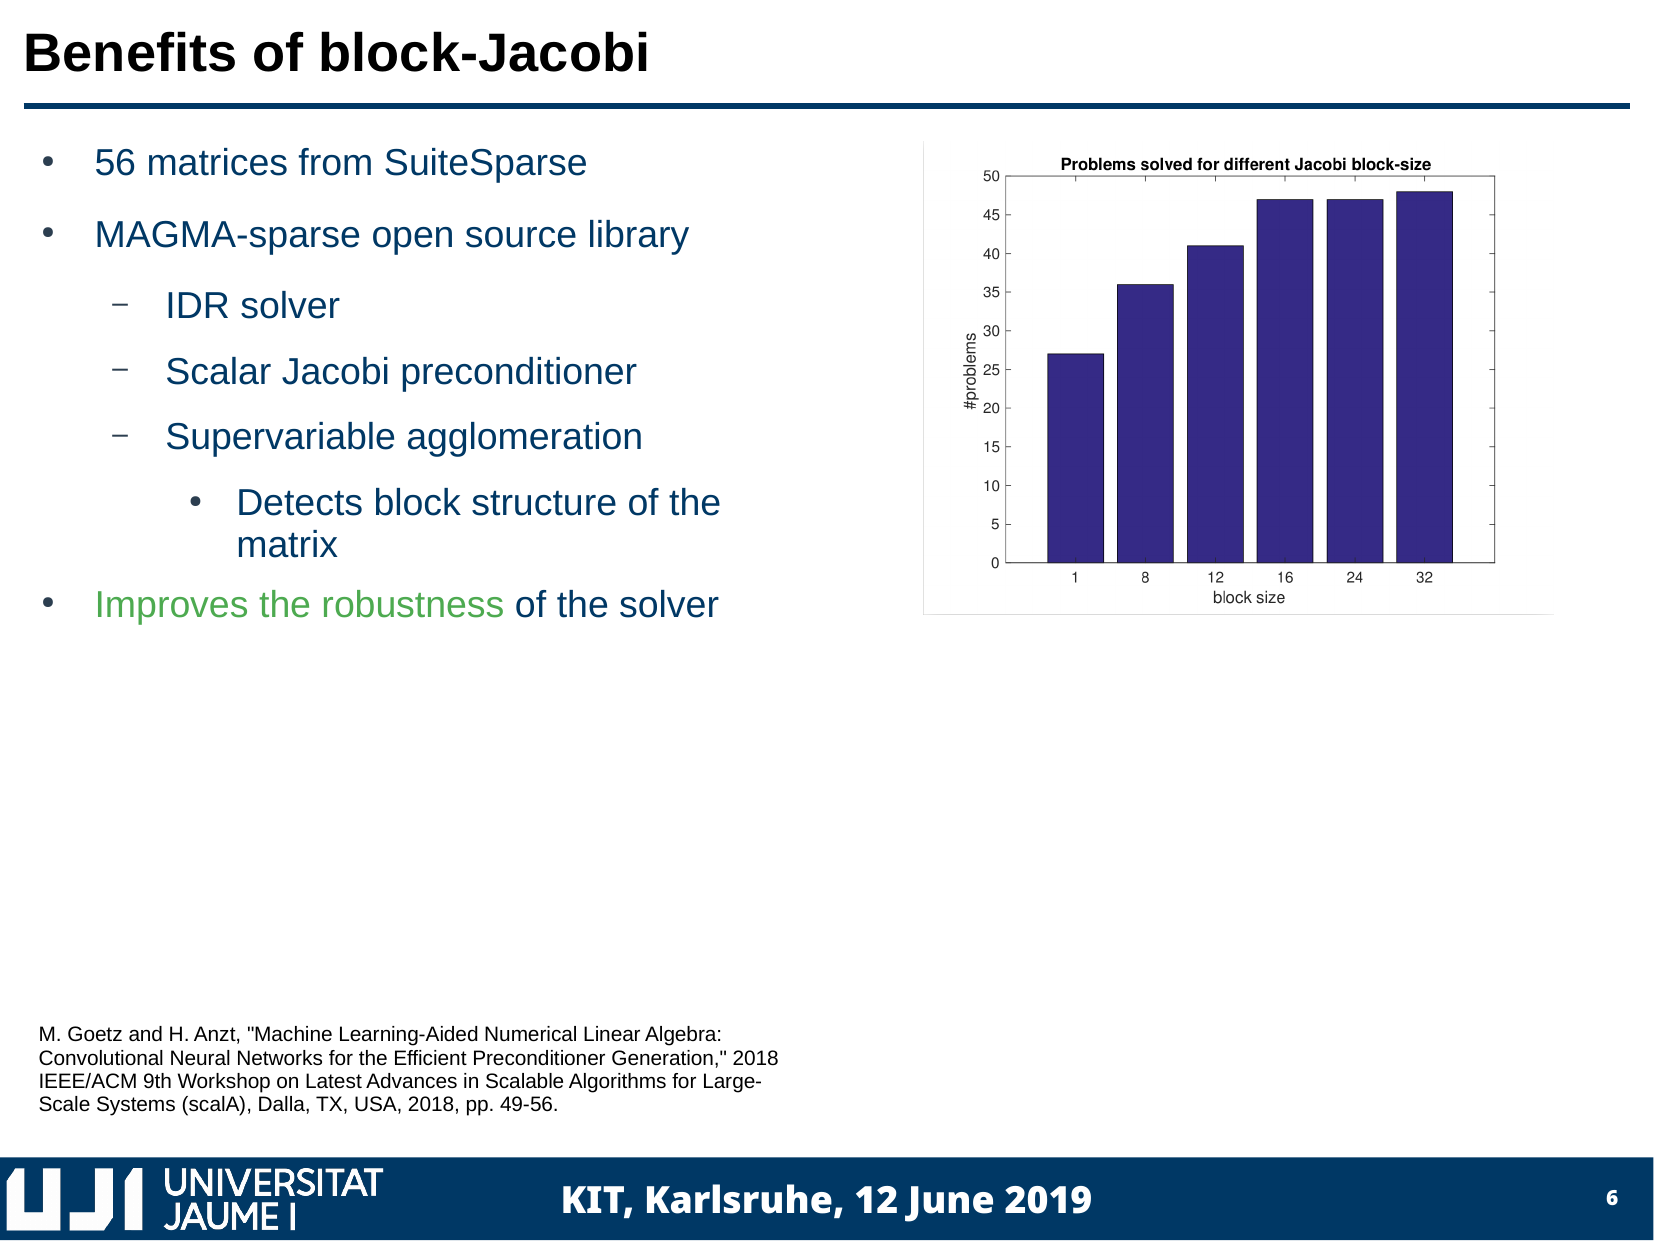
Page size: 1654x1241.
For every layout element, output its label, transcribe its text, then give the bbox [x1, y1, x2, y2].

title Benefits of block-Jacobi [23, 0, 1630, 107]
text_box M. Goetz and H. Anzt, "Machine Learning-Aided Numerical Linear Algebra: Convolutional Neural Networks for the Efficient Preconditioner Generation," 2018 IEEE/ACM 9th Workshop on Latest Advances in Scalable Algorithms for Large-Scale Systems (scalA), Dalla, TX, USA, 2018, pp. 49-56. [23, 1015, 803, 1124]
picture [0, 1158, 390, 1241]
list 56 matrices from SuiteSparse MAGMA-sparse open source library IDR solver Scalar Jacobi preconditioner Supervariable agglomeration Detects block structure of the matrix Improves the robustness of the solver [23, 141, 808, 1134]
picture [923, 141, 1554, 615]
